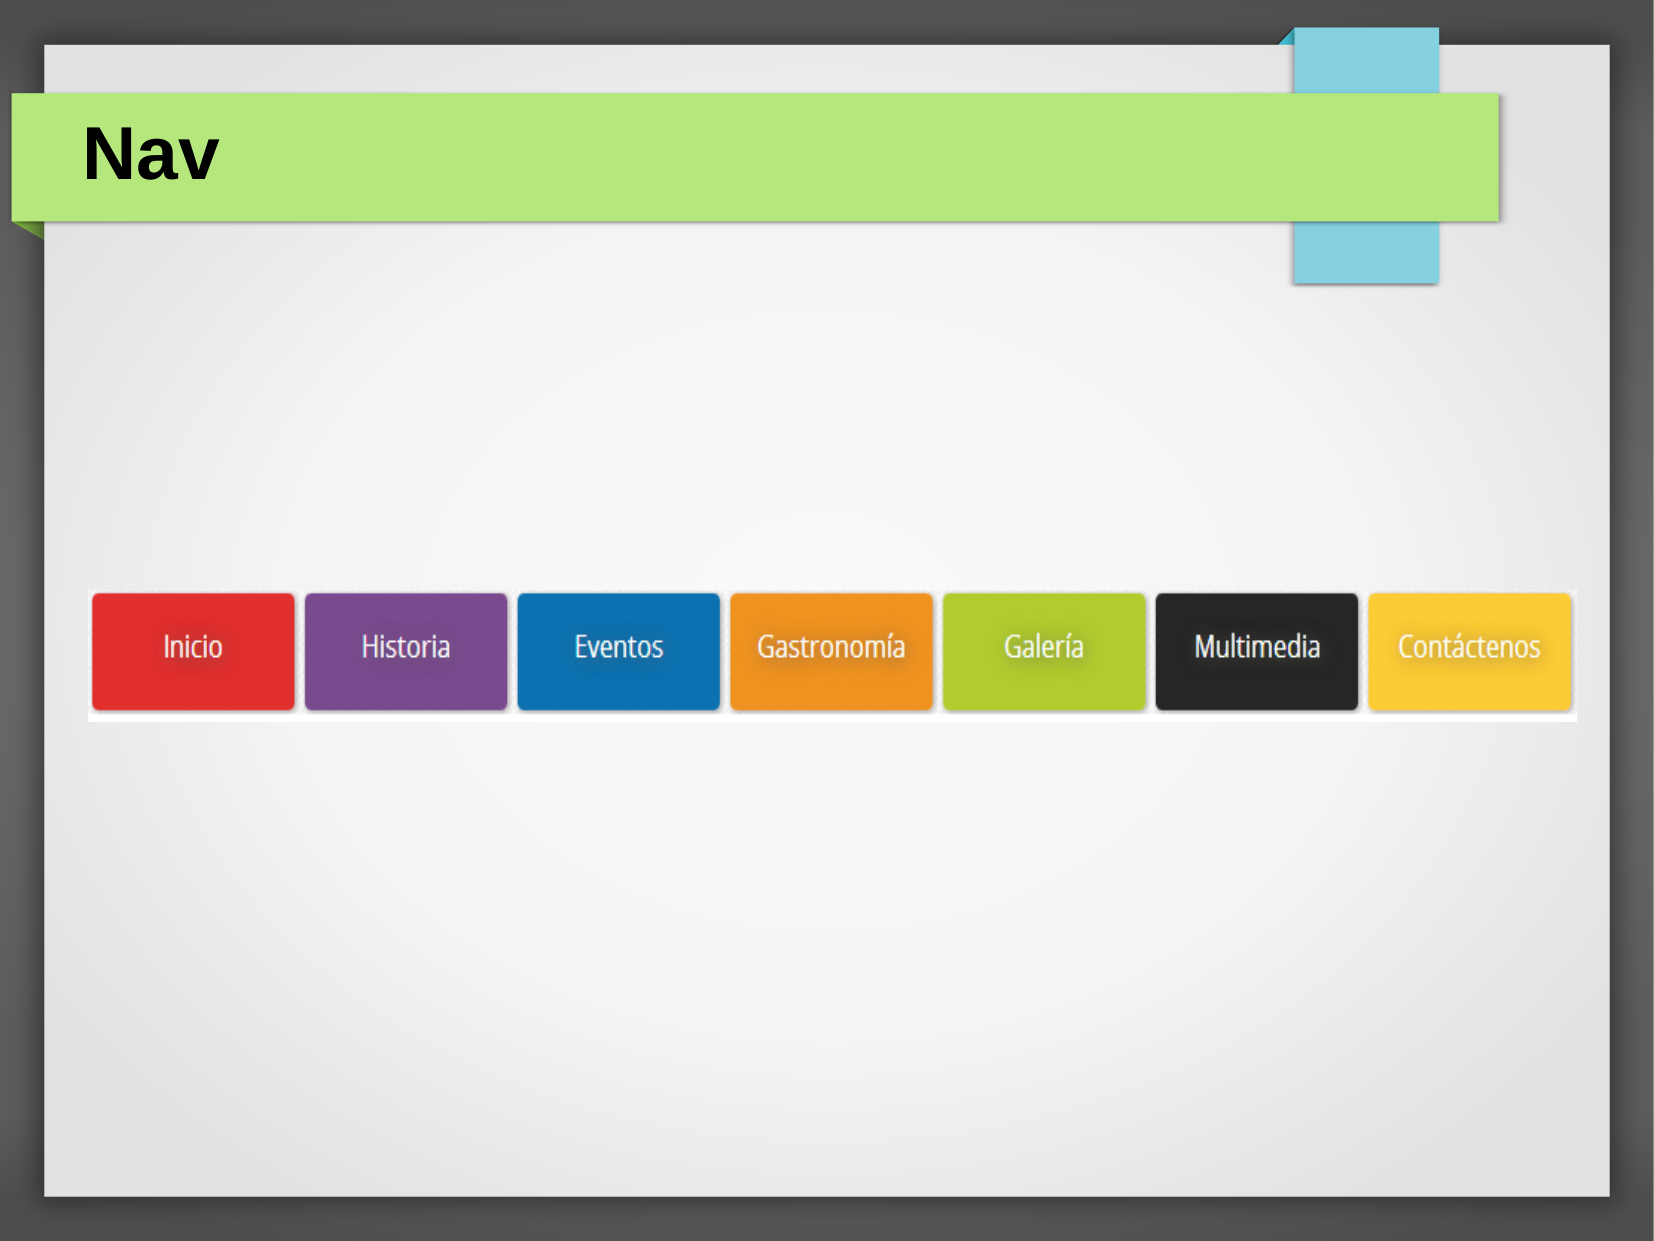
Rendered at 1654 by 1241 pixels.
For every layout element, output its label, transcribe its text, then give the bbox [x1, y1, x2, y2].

title Nav [82, 94, 1264, 213]
picture [0, 0, 1654, 1241]
